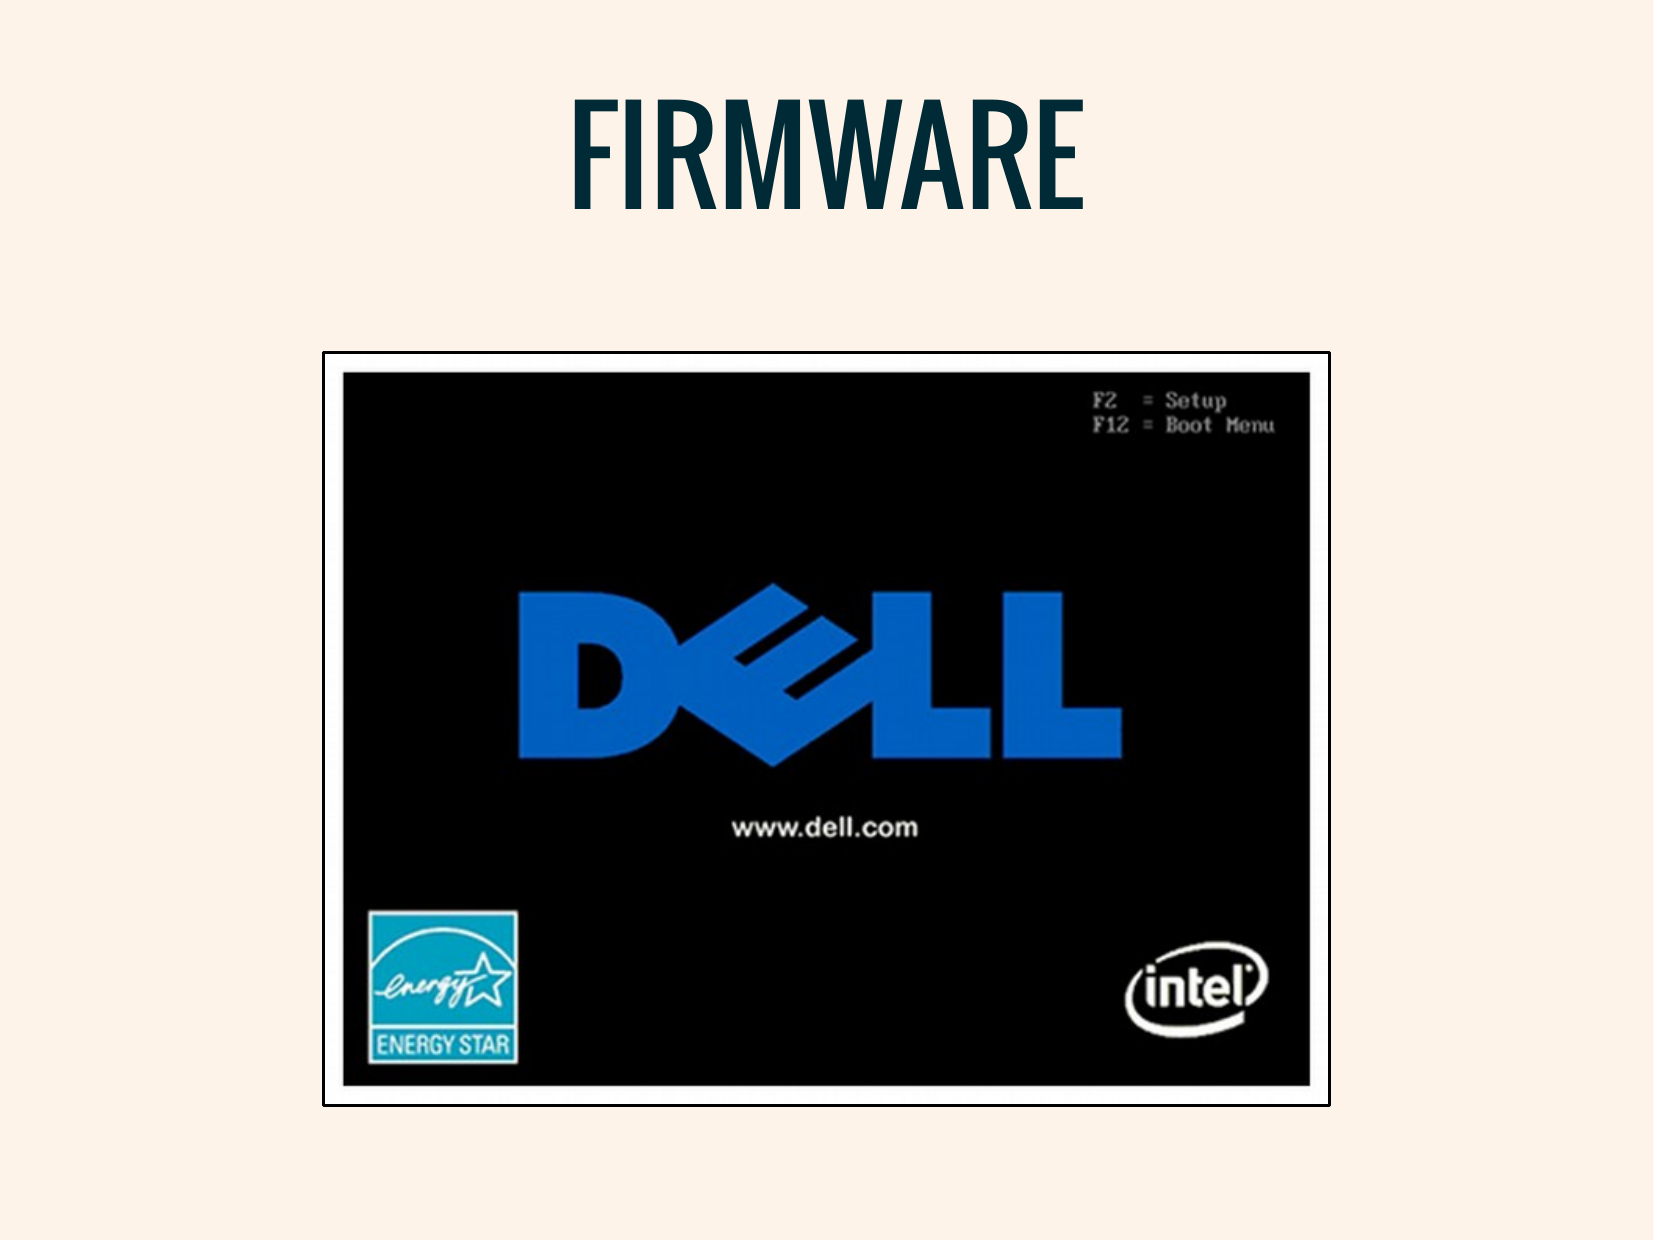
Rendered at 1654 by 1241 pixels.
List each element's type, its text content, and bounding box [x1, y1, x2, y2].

title Firmware [82, 49, 1571, 257]
picture [325, 354, 1329, 1105]
